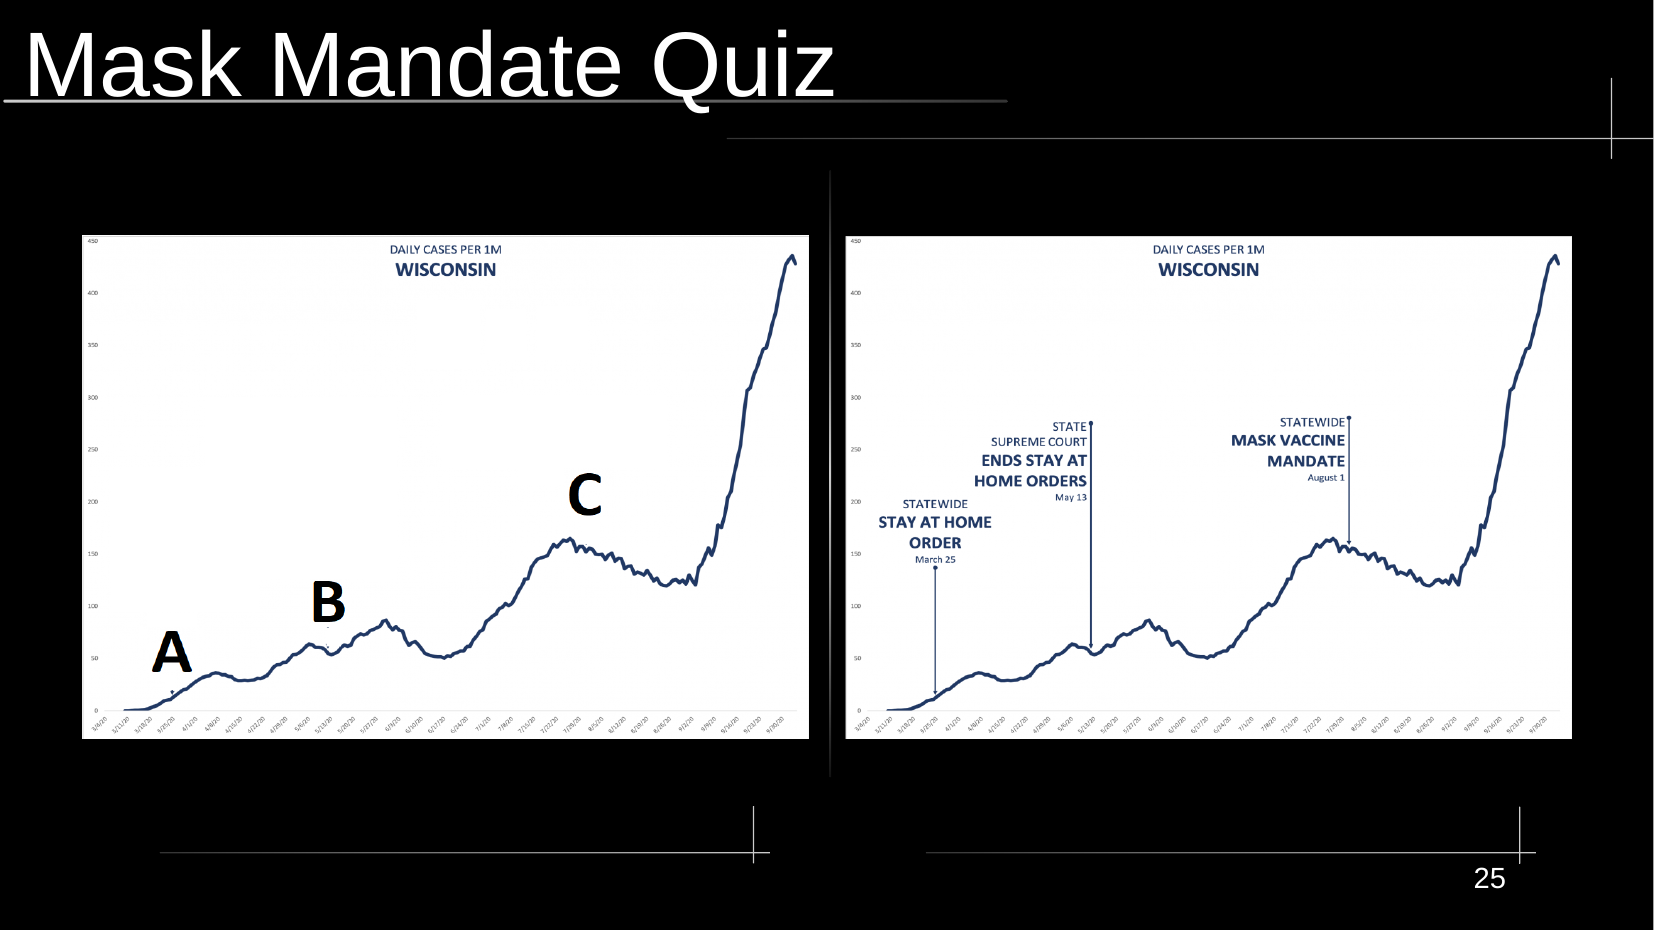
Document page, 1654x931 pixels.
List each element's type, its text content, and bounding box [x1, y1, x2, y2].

title Mask Mandate Quiz [23, 11, 1589, 119]
picture [845, 235, 1572, 739]
picture [82, 235, 809, 739]
